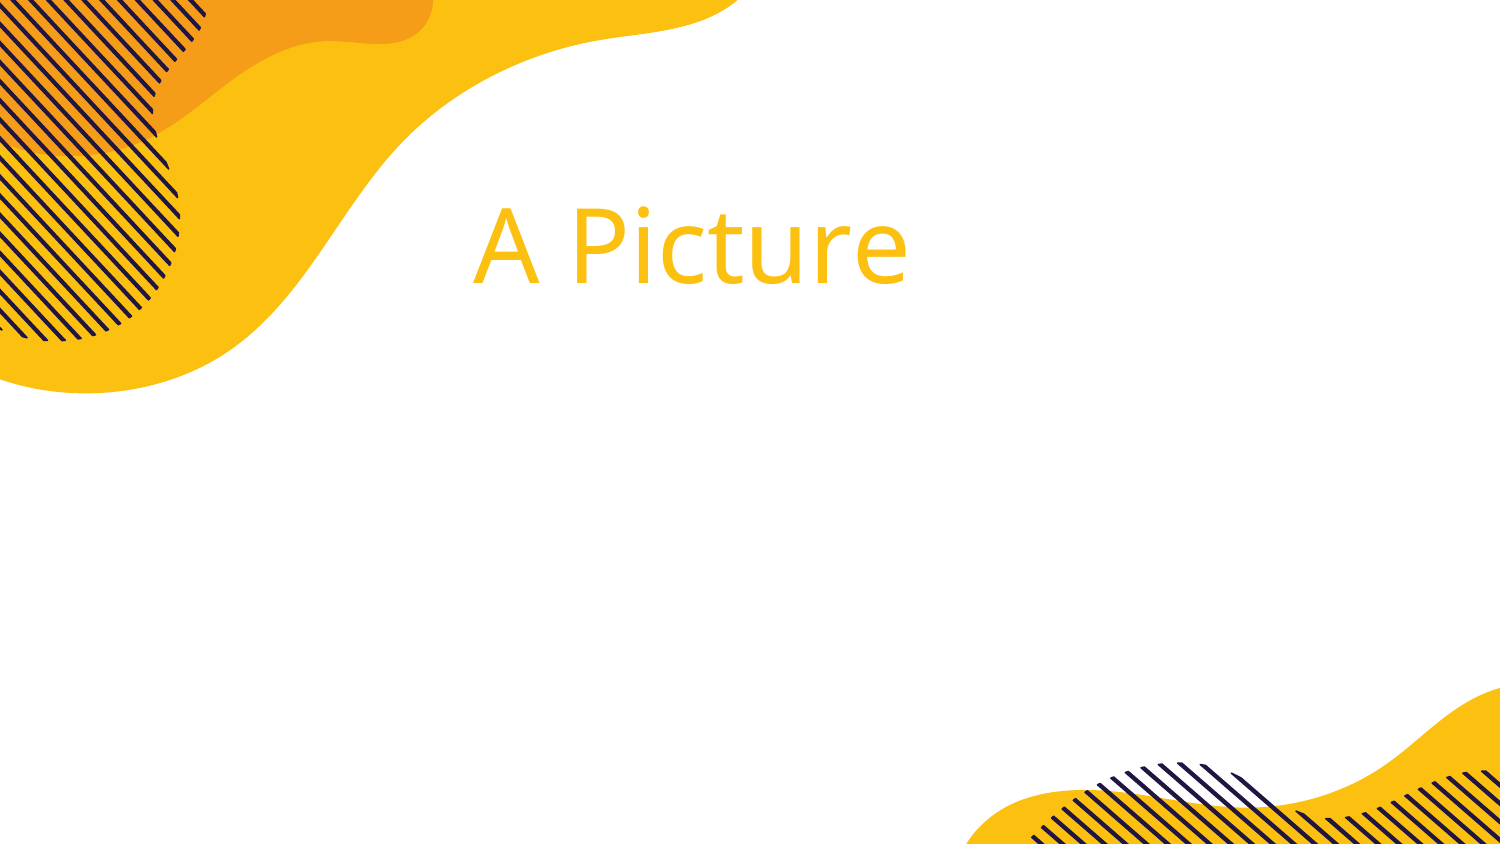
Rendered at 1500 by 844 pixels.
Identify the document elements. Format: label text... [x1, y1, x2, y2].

title A Picture Is Worth a Thousand Words [450, 131, 1048, 728]
